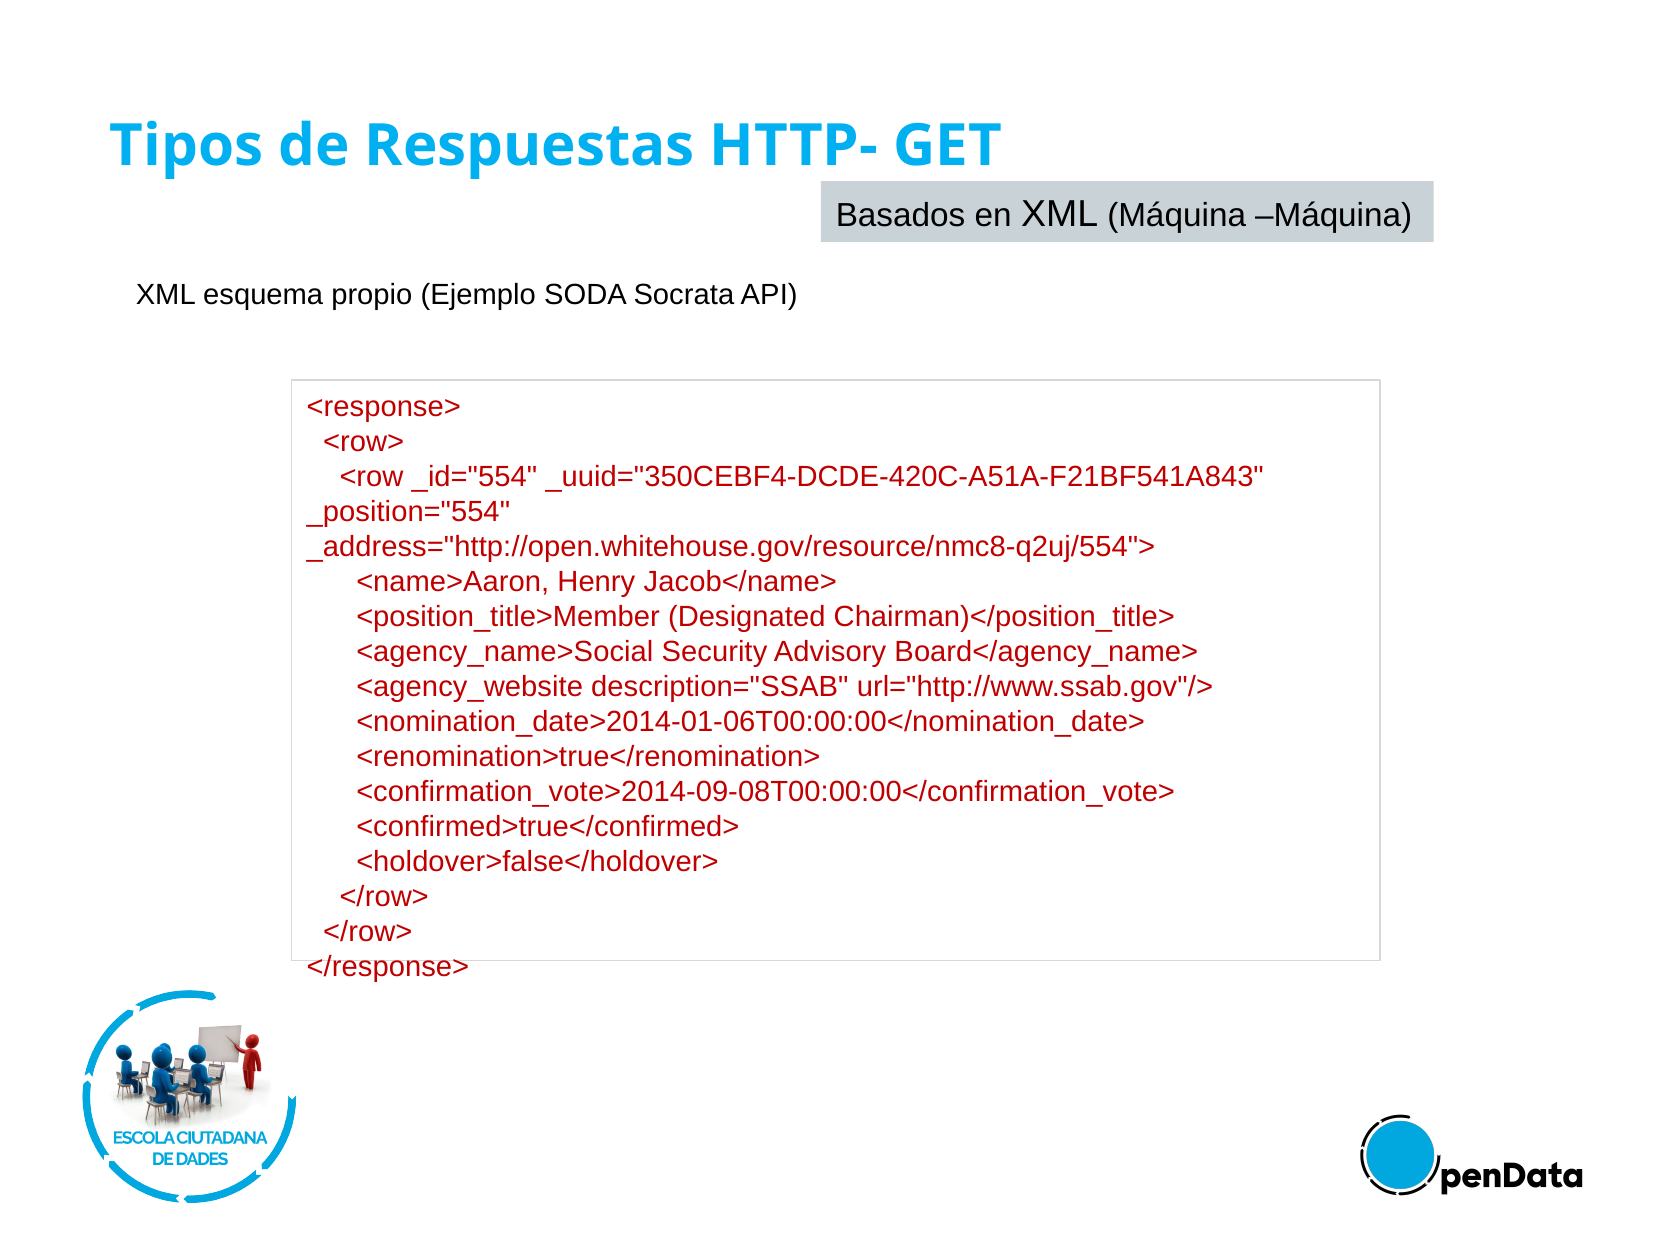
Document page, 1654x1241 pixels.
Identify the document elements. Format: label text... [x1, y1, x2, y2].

text_box XML esquema propio (Ejemplo SODA Socrata API) [120, 268, 821, 319]
picture [1354, 1108, 1600, 1206]
text_box <response> <row> <row _id="554" _uuid="350CEBF4-DCDE-420C-A51A-F21BF541A843" _position="554" _address="http://open.whitehouse.gov/resource/nmc8-q2uj/554"> <name>Aaron, Henry Jacob</name> <position_title>Member (Designated Chairman)</position_title> <agency_name>Social Security Advisory Board</agency_name> <agency_website description="SSAB" url="http://www.ssab.gov"/> <nomination_date>2014-01-06T00:00:00</nomination_date> <renomination>true</renomination> <confirmation_vote>2014-09-08T00:00:00</confirmation_vote> <confirmed>true</confirmed> <holdover>false</holdover> </row> </row> </response> [291, 380, 1380, 961]
picture [45, 953, 333, 1241]
text_box Basados en XML (Máquina –Máquina) [820, 181, 1434, 242]
text_box Tipos de Respuestas HTTP- GET [94, 99, 1577, 156]
